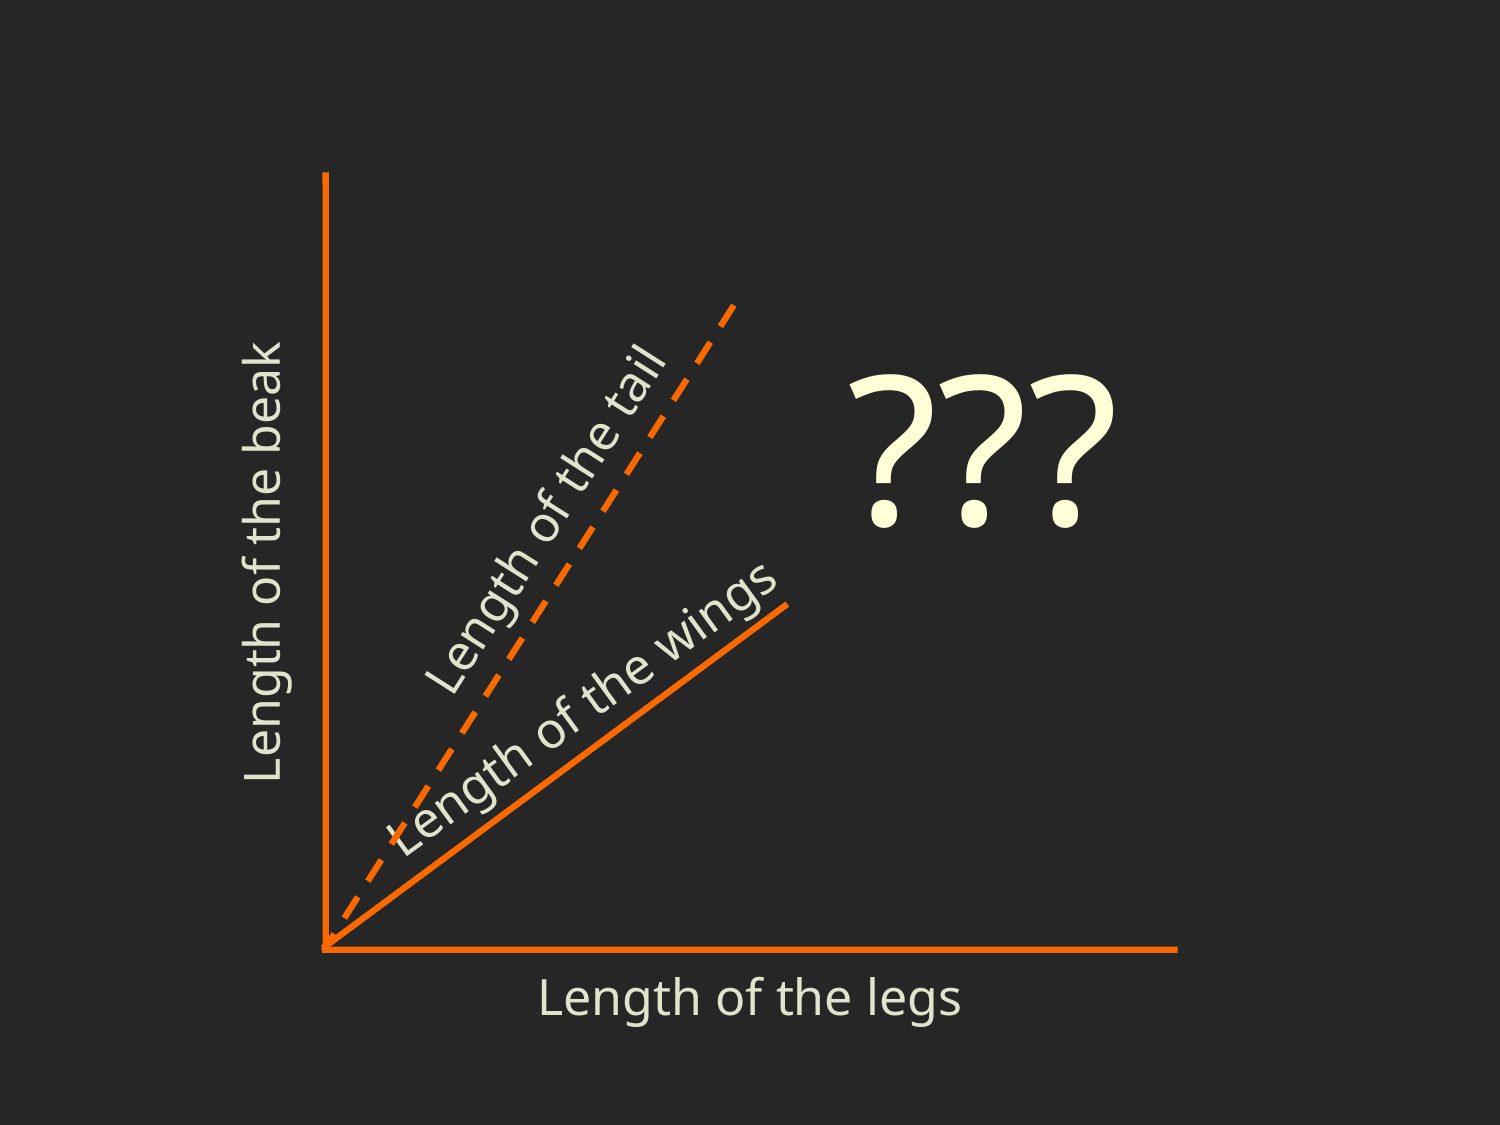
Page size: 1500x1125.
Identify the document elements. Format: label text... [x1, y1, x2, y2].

text_box Length of the beak [222, 326, 298, 799]
text_box Length of the legs [522, 958, 978, 1034]
text_box Length of the tail [396, 317, 691, 721]
text_box Length of the wings [357, 528, 803, 883]
text_box ??? [814, 295, 1152, 575]
